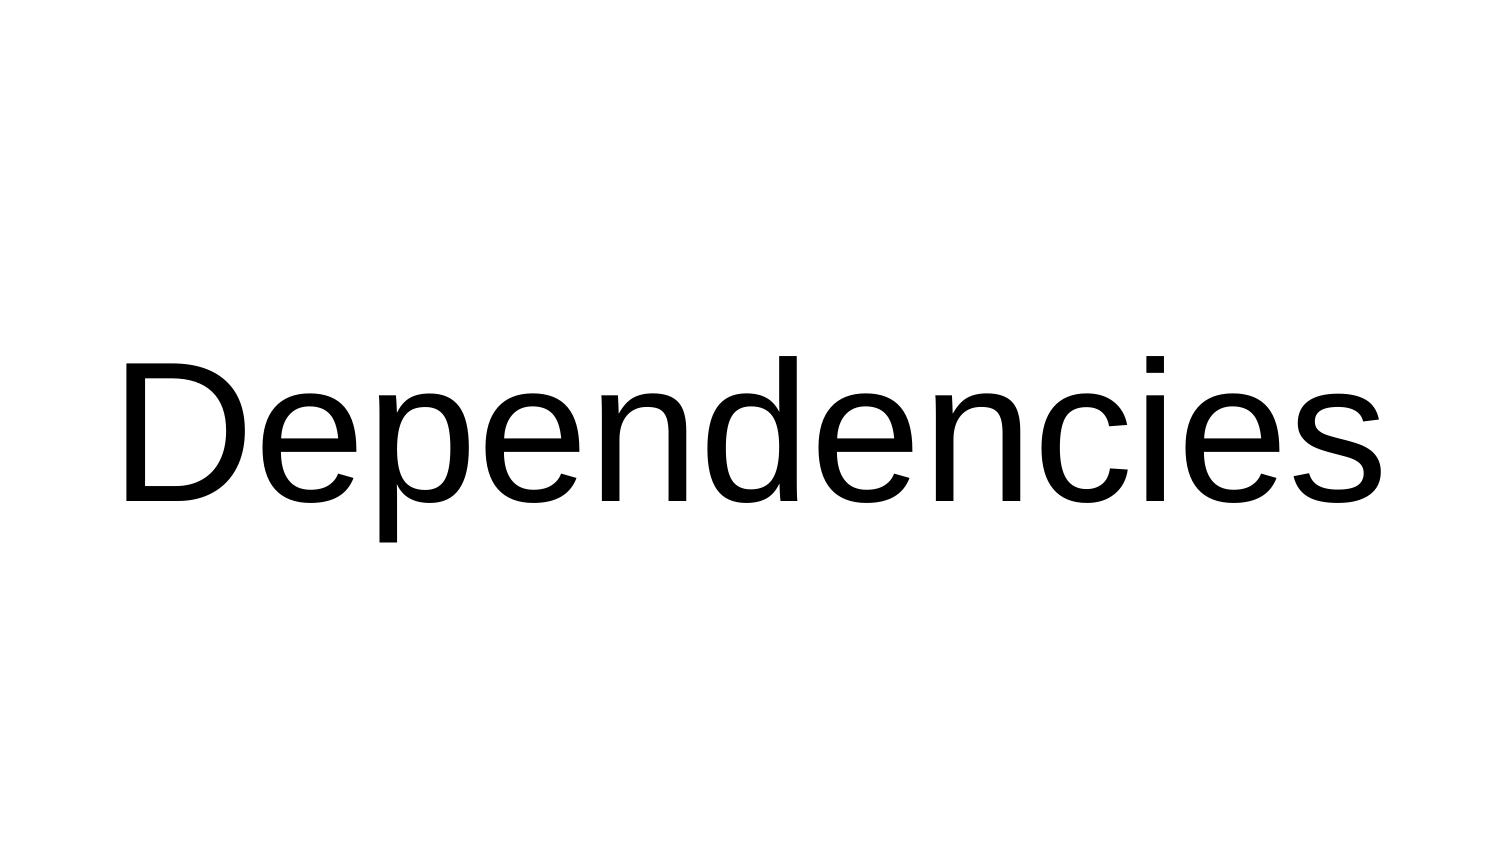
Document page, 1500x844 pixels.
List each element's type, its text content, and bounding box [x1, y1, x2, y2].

title Dependencies [67, 44, 1433, 799]
